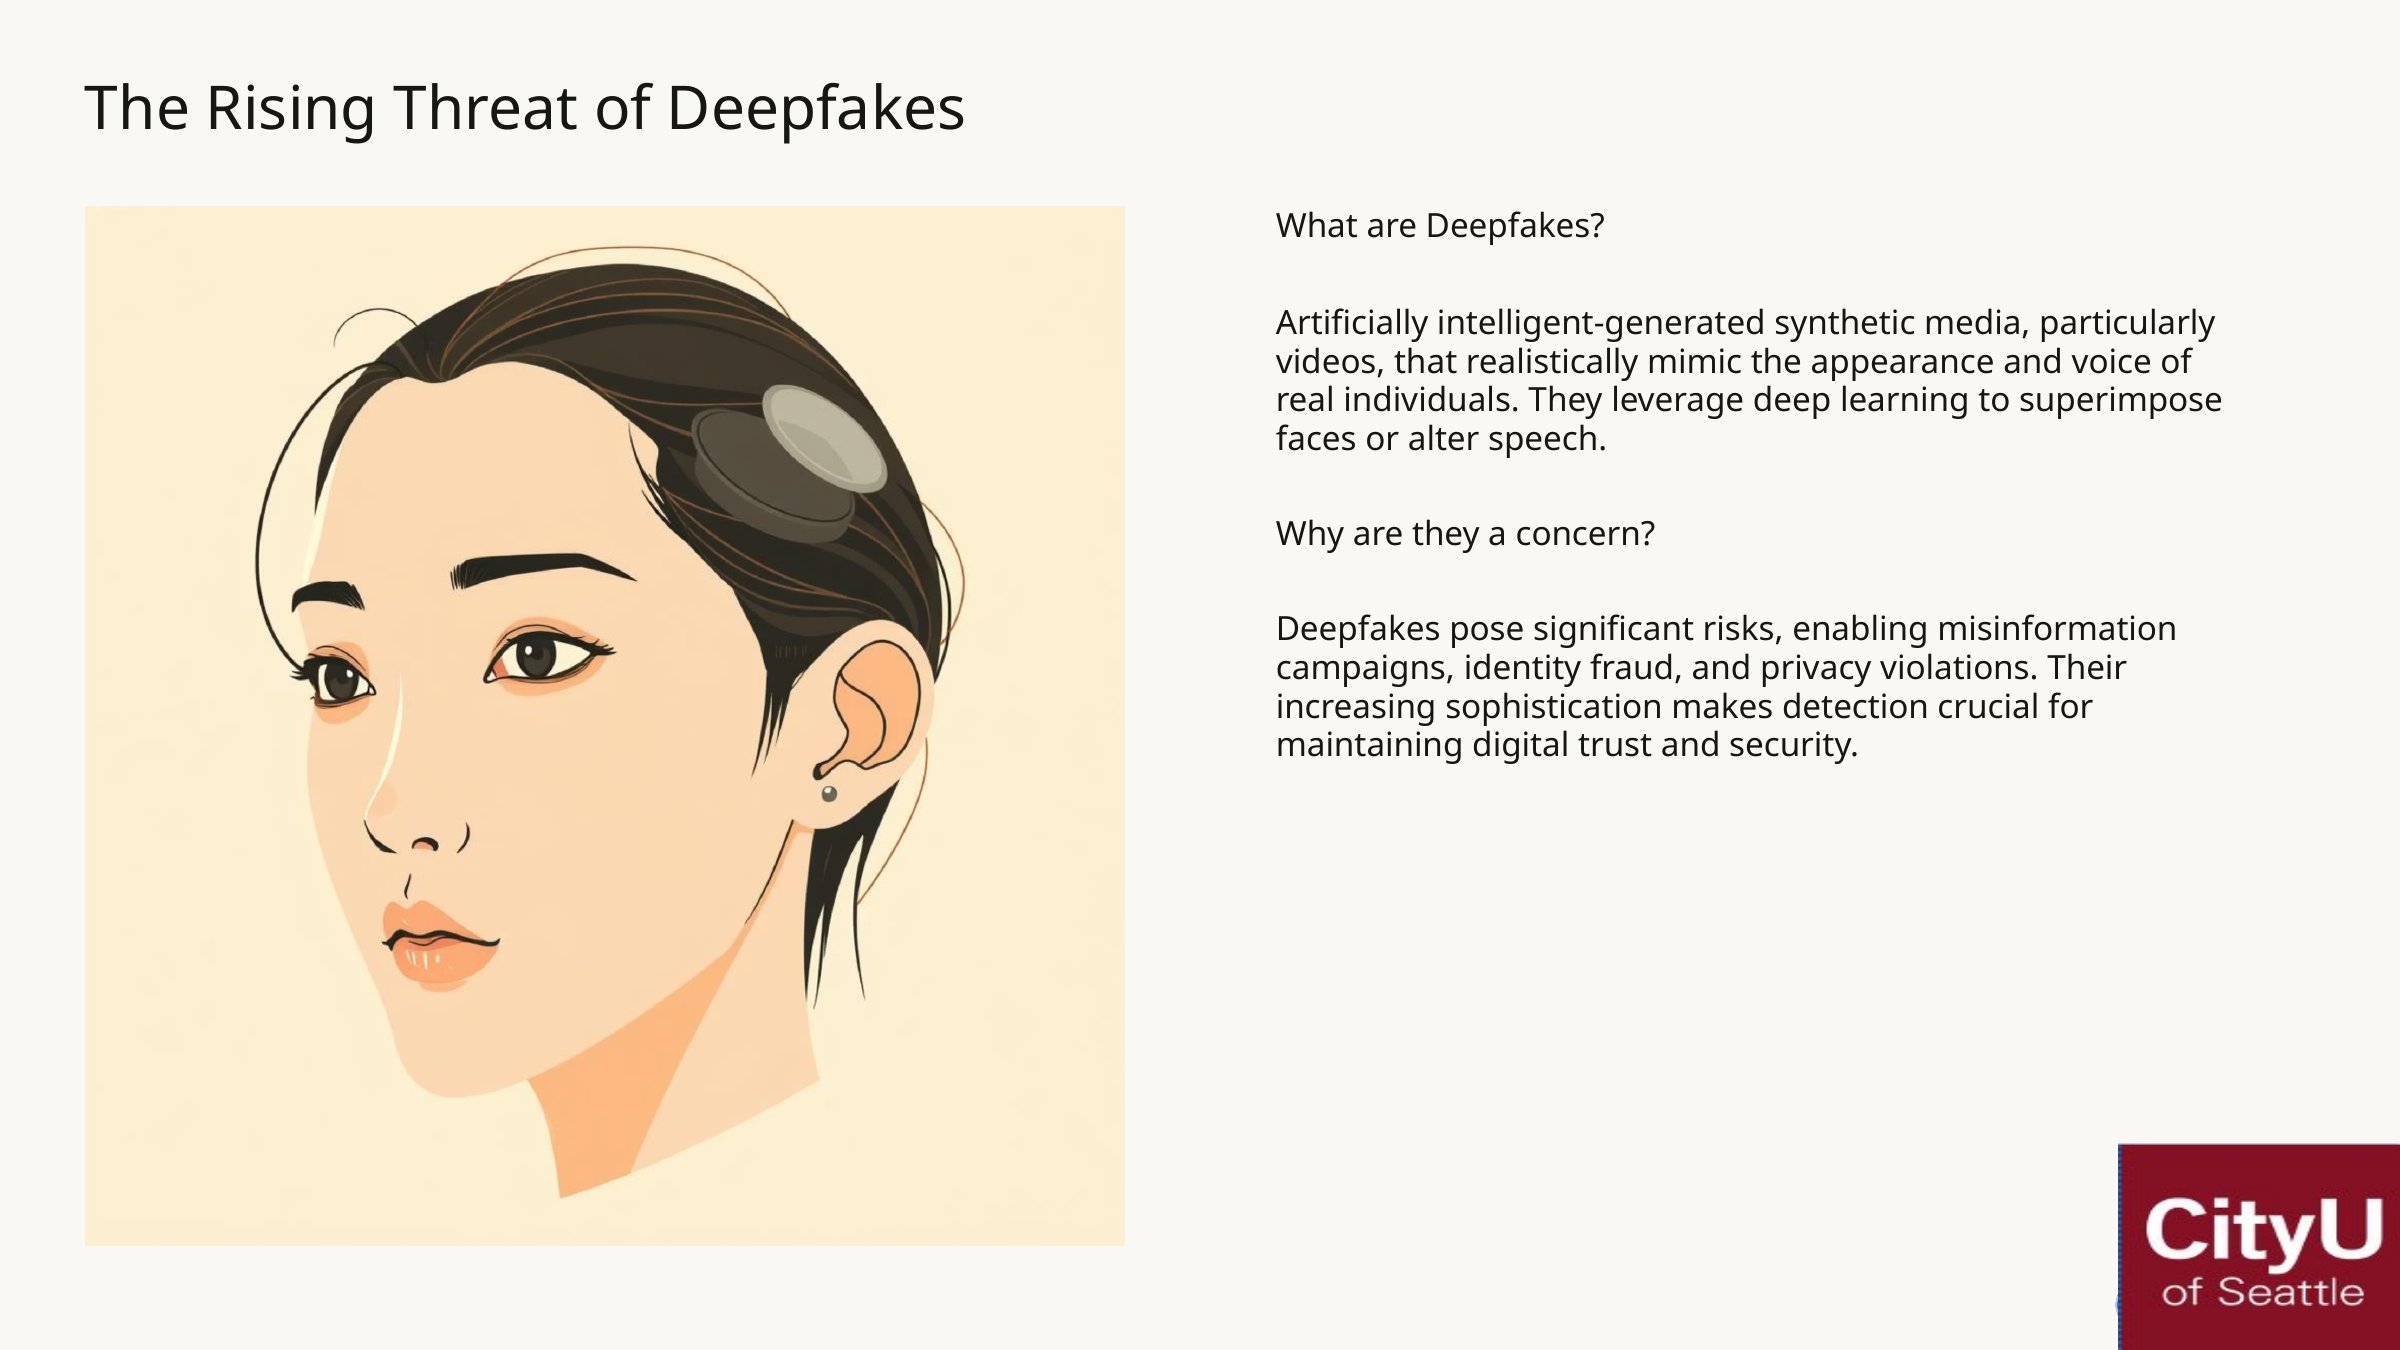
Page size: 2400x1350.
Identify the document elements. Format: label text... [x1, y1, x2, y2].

picture [85, 206, 1125, 1246]
text_box The Rising Threat of Deepfakes [85, 67, 965, 143]
text_box Deepfakes pose significant risks, enabling misinformation campaigns, identity fraud, and privacy violations. Their increasing sophistication makes detection crucial for maintaining digital trust and security. [1276, 609, 2247, 726]
text_box What are Deepfakes? [1276, 206, 1579, 244]
picture [2118, 1142, 2400, 1350]
text_box Why are they a concern? [1276, 515, 1633, 553]
text_box Artificially intelligent-generated synthetic media, particularly videos, that realistically mimic the appearance and voice of real individuals. They leverage deep learning to superimpose faces or alter speech. [1276, 303, 2247, 419]
